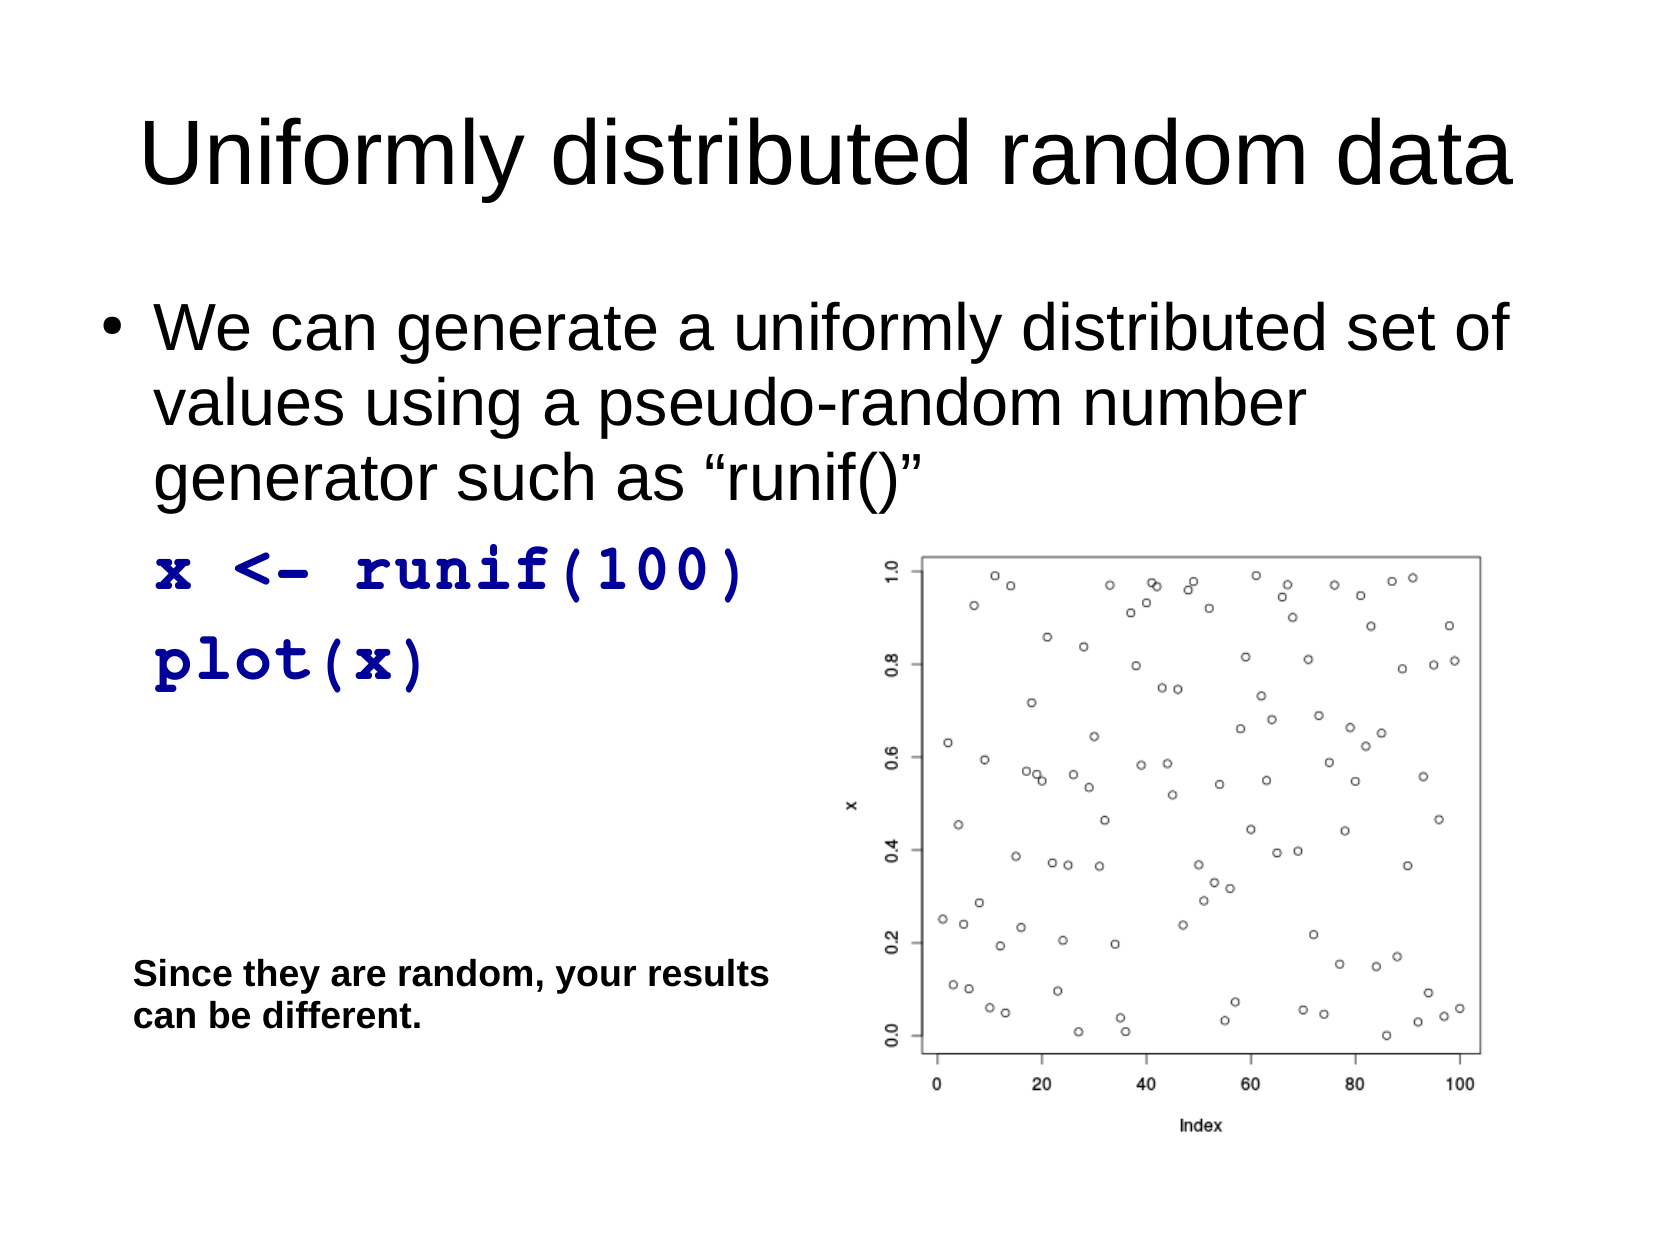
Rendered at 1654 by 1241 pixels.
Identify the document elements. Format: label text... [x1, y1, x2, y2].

picture [838, 473, 1524, 1159]
title Uniformly distributed random data [82, 49, 1571, 257]
list We can generate a uniformly distributed set of values using a pseudo-random number generator such as “runif()” x <- runif(100) plot(x) [82, 290, 1571, 1010]
text_box Since they are random, your results can be different. [118, 944, 827, 1044]
